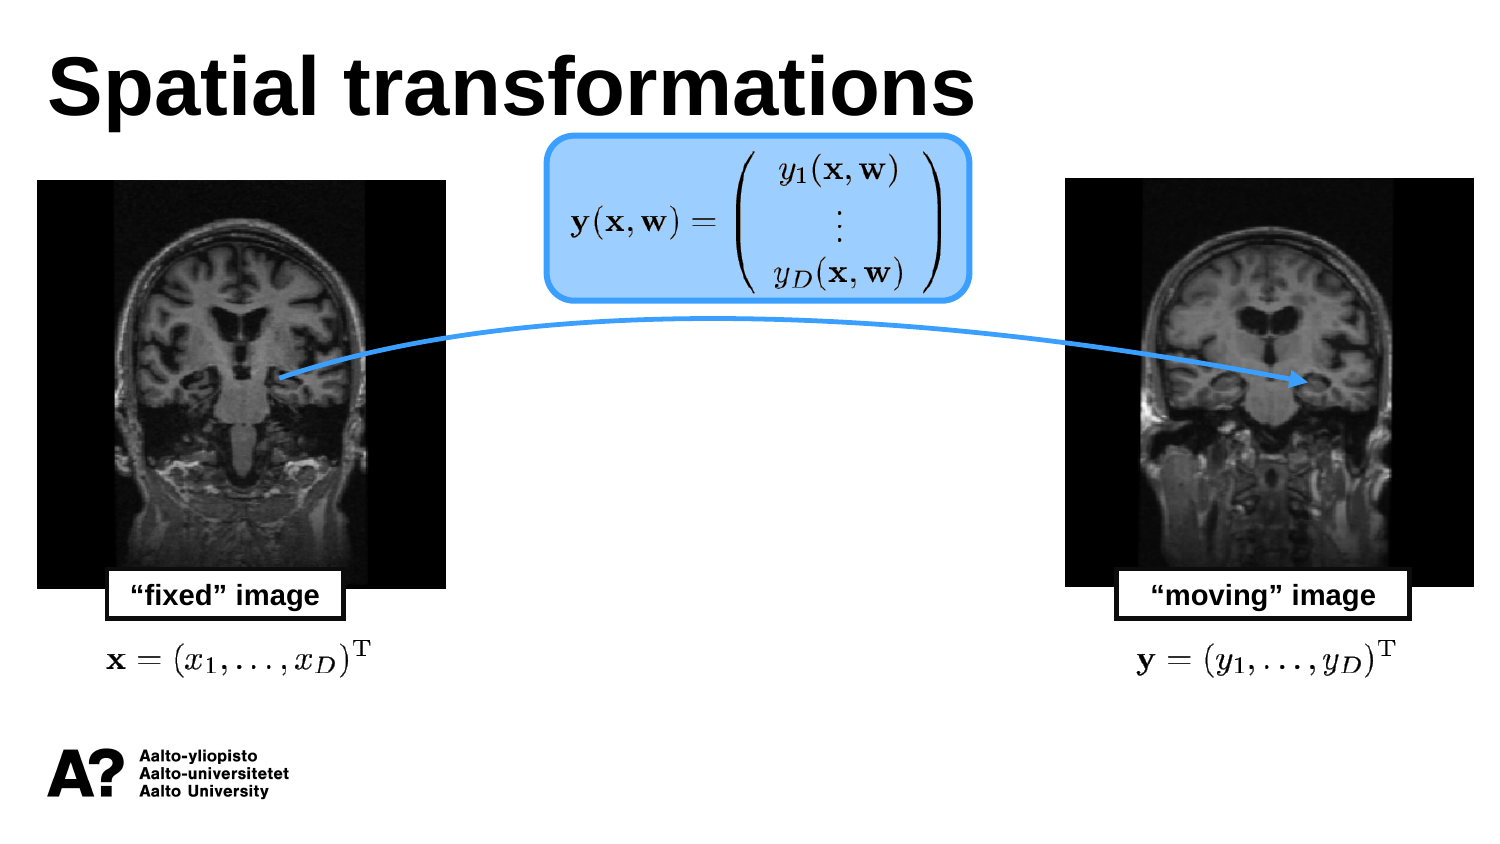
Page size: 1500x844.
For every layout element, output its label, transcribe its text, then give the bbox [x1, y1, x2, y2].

text_box [958, 140, 970, 296]
text_box “moving” image [1116, 568, 1410, 619]
picture [564, 137, 958, 323]
picture [37, 180, 446, 589]
picture [1130, 627, 1404, 709]
picture [0, 627, 379, 844]
text_box [546, 137, 564, 299]
list Spatial transformations [47, 32, 1442, 197]
text_box “fixed” image [106, 568, 344, 619]
picture [1065, 178, 1474, 587]
